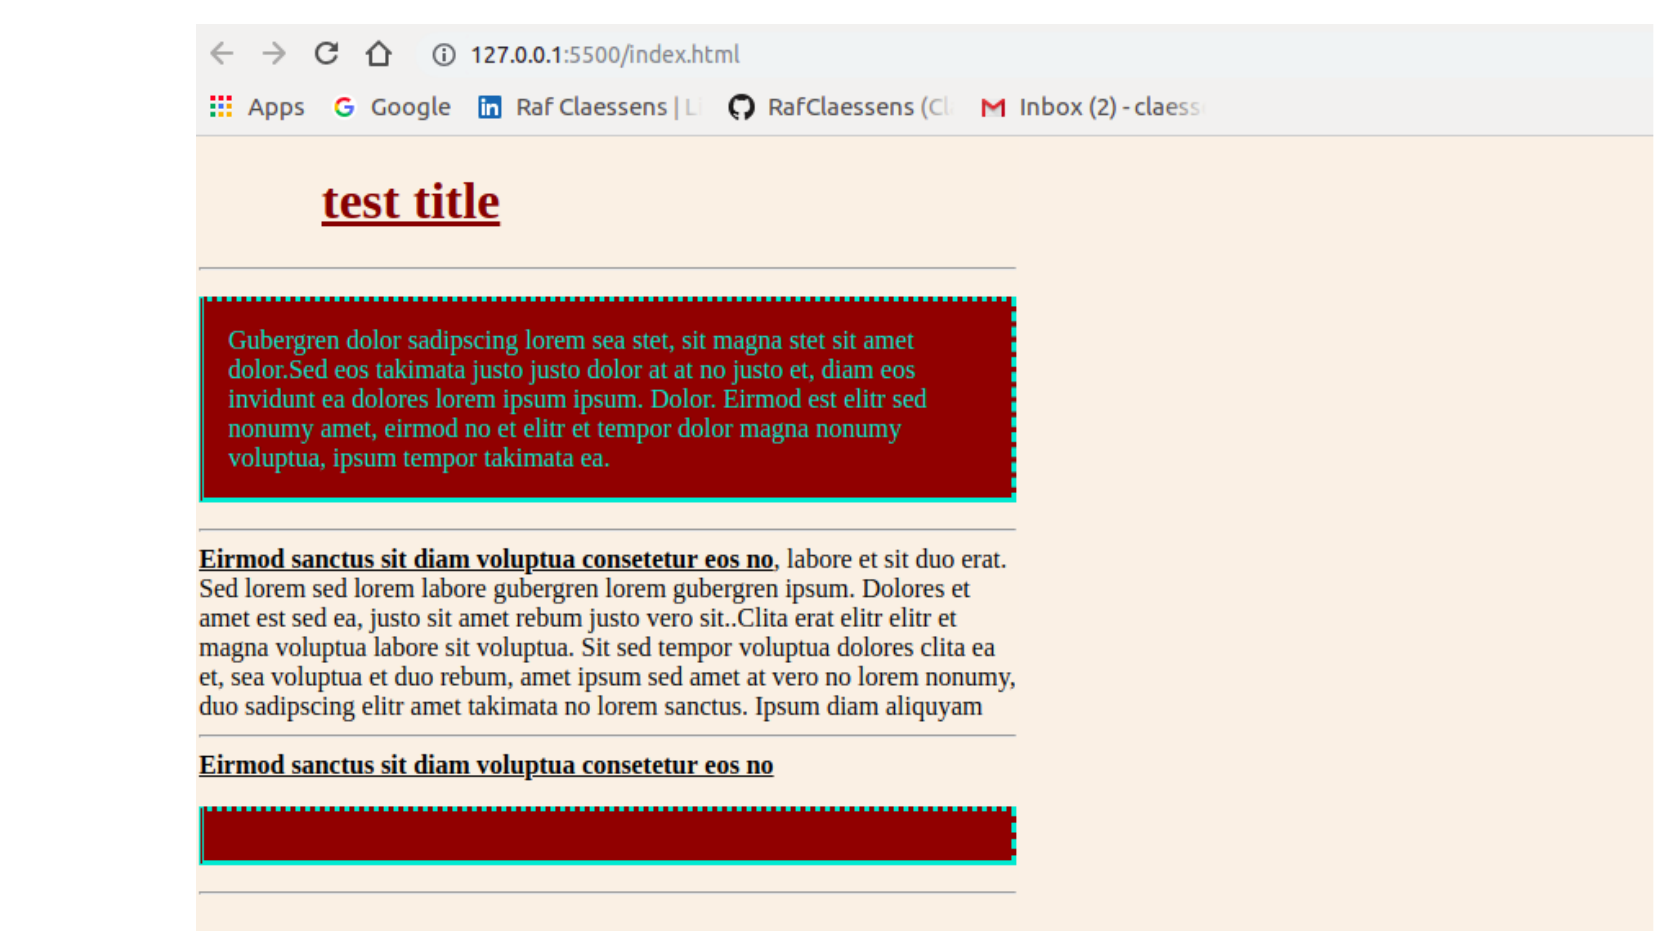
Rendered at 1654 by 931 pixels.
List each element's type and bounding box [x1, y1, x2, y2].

picture [196, 24, 1654, 931]
